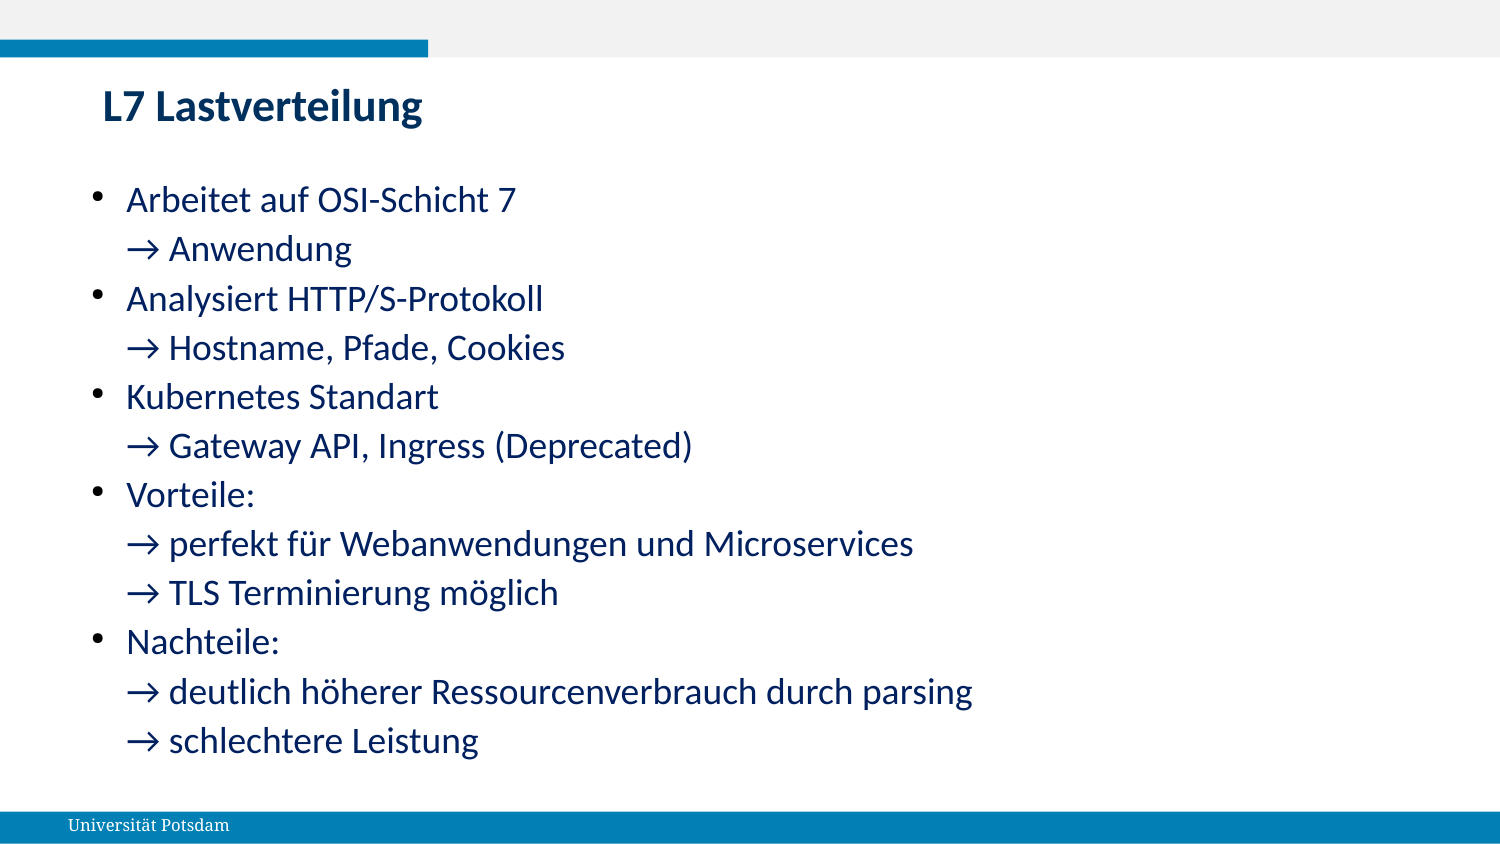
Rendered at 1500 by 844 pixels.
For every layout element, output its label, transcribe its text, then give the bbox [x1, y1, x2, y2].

text_box Arbeitet auf OSI-Schicht 7 → Anwendung Analysiert HTTP/S-Protokoll → Hostname, Pfade, Cookies Kubernetes Standart → Gateway API, Ingress (Deprecated) Vorteile: → perfekt für Webanwendungen und Microservices → TLS Terminierung möglich Nachteile: → deutlich höherer Ressourcenverbrauch durch parsing → schlechtere Leistung [76, 167, 1418, 798]
title L7 Lastverteilung [87, 88, 1418, 119]
